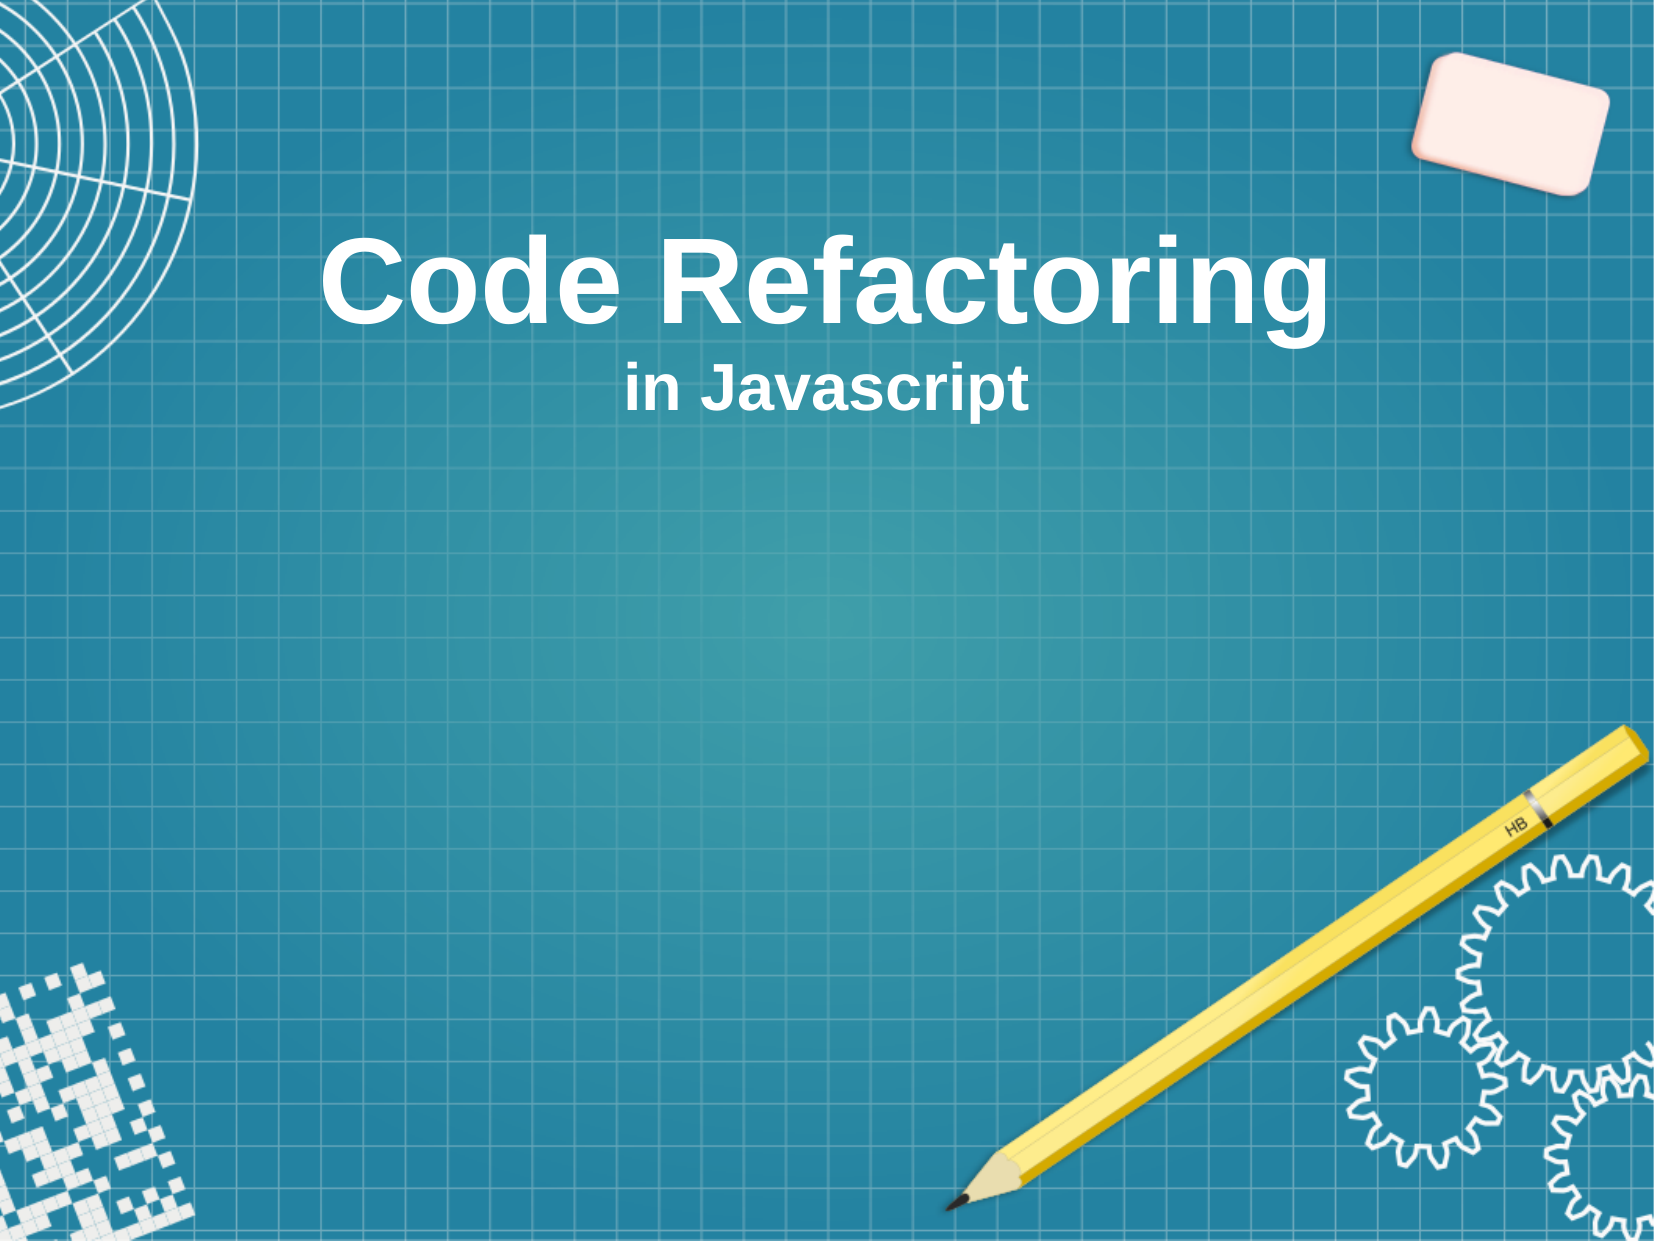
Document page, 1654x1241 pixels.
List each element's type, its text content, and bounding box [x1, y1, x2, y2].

picture [0, 0, 1654, 1241]
title Code Refactoring in Javascript [82, 177, 1571, 461]
